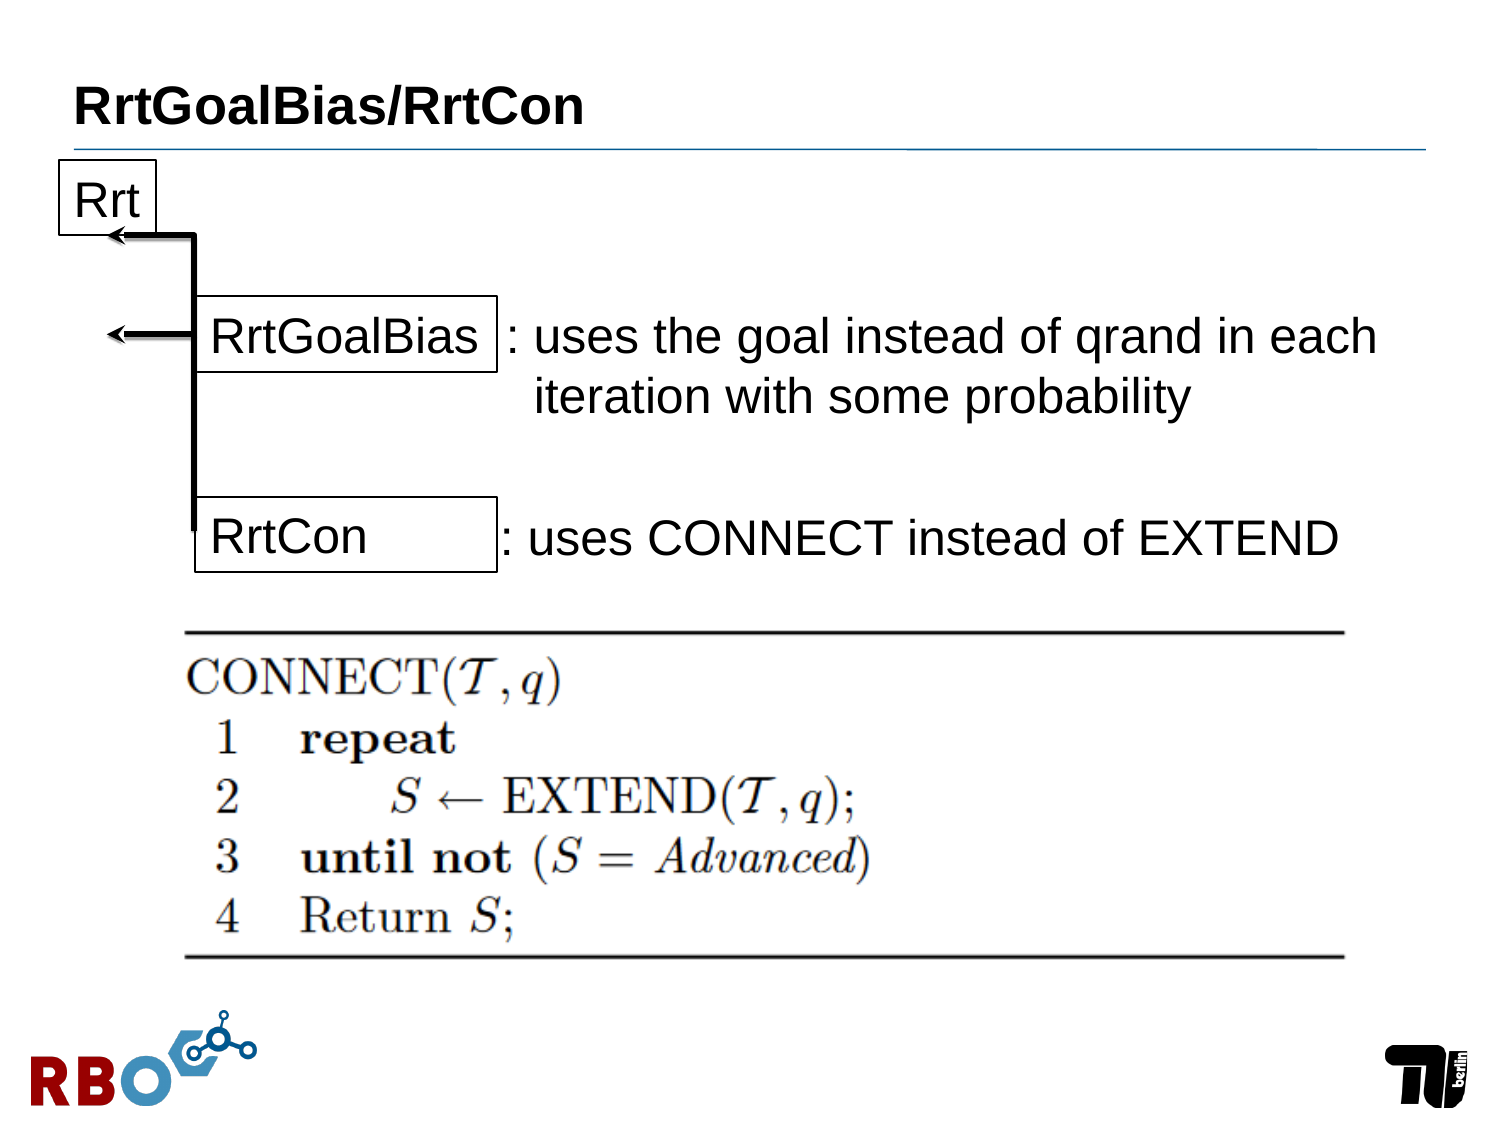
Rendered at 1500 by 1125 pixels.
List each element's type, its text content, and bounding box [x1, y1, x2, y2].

text_box Rrt [58, 159, 157, 236]
title RrtGoalBias/RrtCon [73, 70, 1424, 173]
text_box RrtGoalBias [198, 296, 490, 373]
text_box RrtCon [194, 496, 498, 573]
picture [31, 1010, 257, 1106]
text_box : uses the goal instead of qrand in each iteration with some probability [490, 296, 1480, 494]
list : uses CONNECT instead of EXTEND [461, 505, 1409, 620]
picture [156, 604, 1387, 985]
picture [1377, 1045, 1468, 1108]
